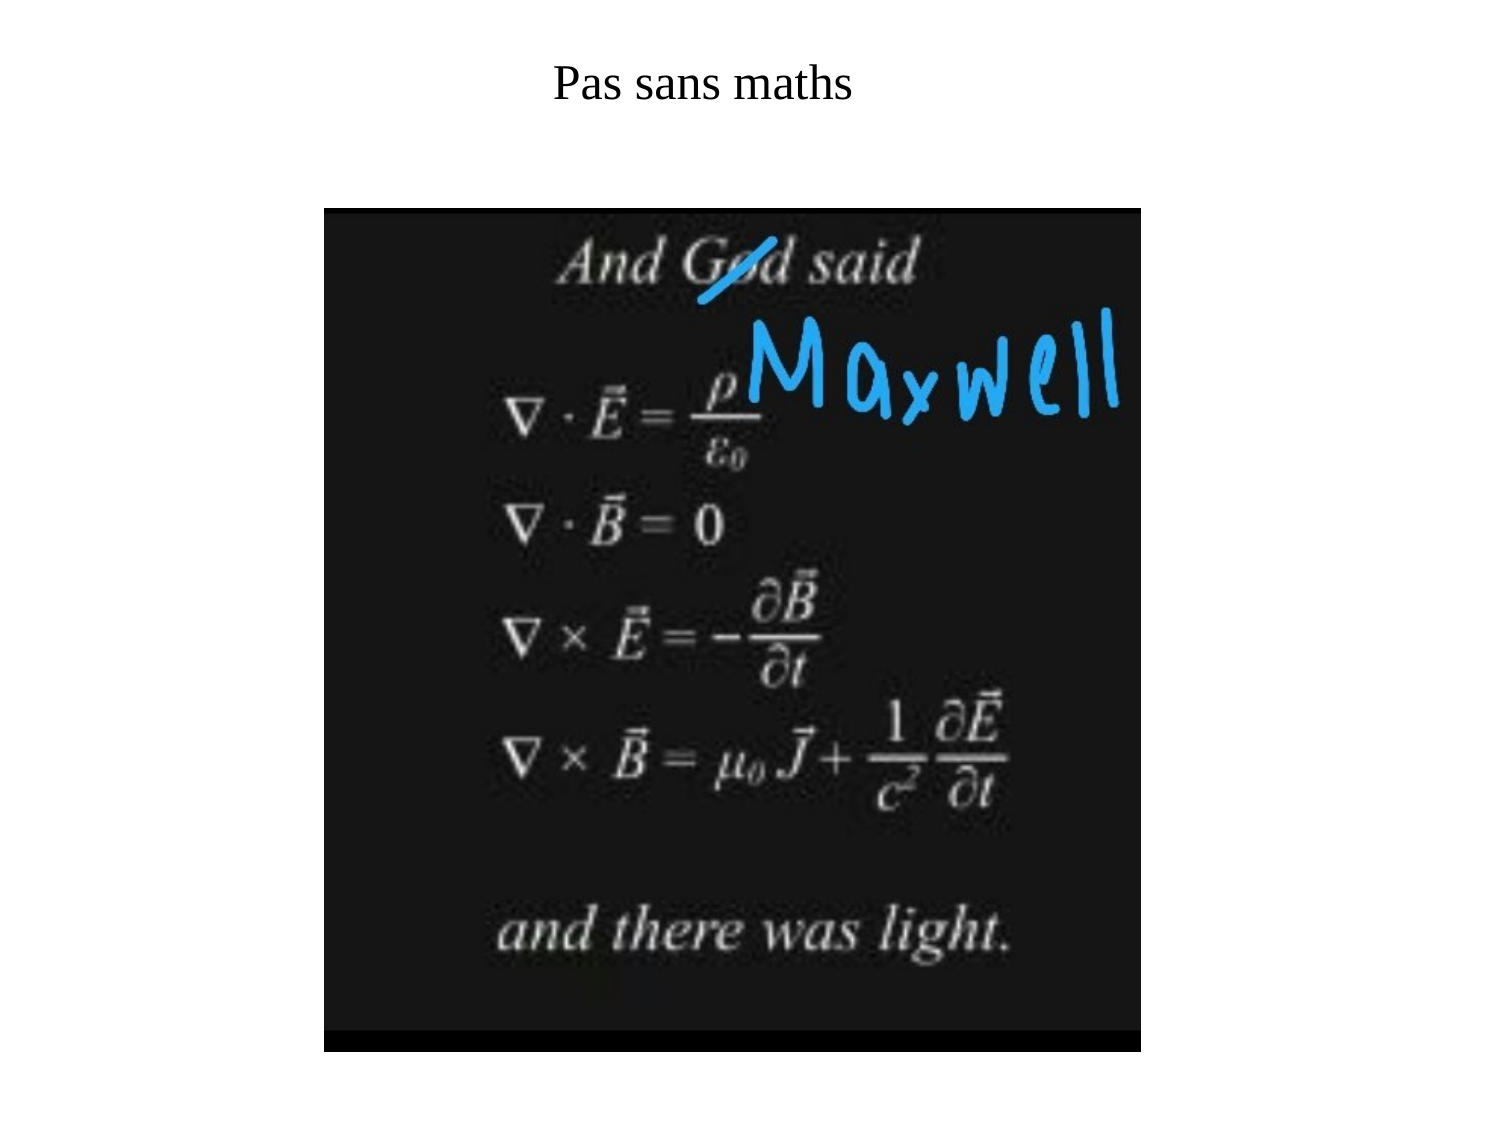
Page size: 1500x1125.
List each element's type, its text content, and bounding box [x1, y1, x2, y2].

text_box Pas sans maths [538, 42, 869, 118]
picture [324, 208, 1141, 1052]
